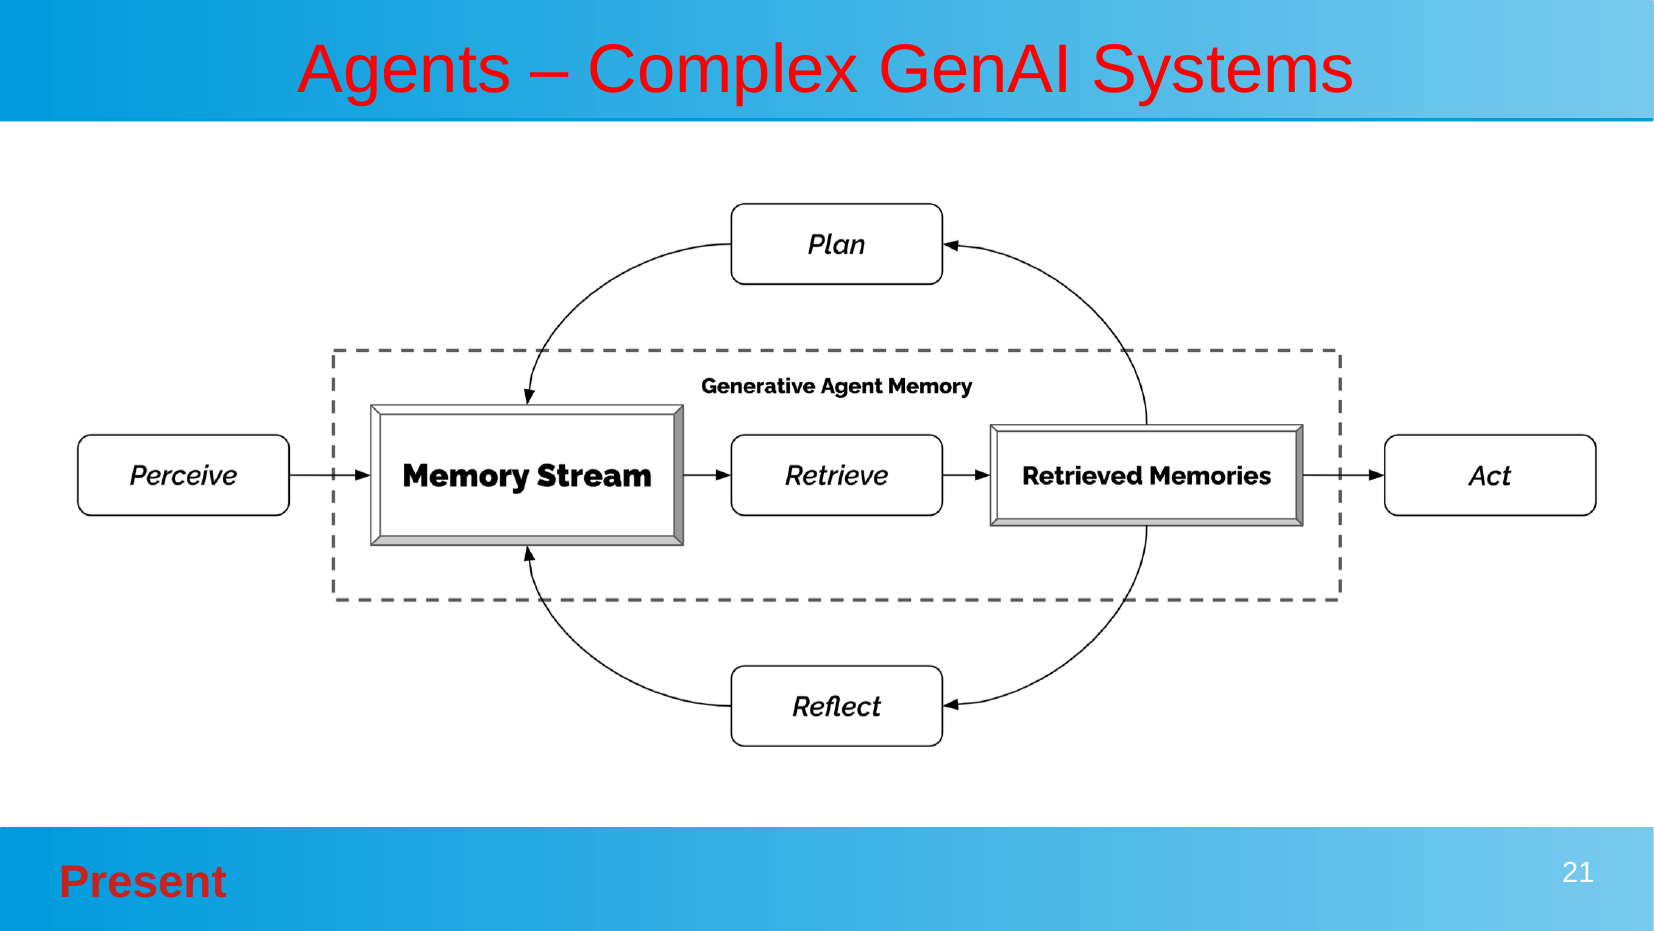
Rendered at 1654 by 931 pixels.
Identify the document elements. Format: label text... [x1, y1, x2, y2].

title Agents – Complex GenAI Systems [59, 29, 1595, 108]
picture [45, 180, 1627, 780]
